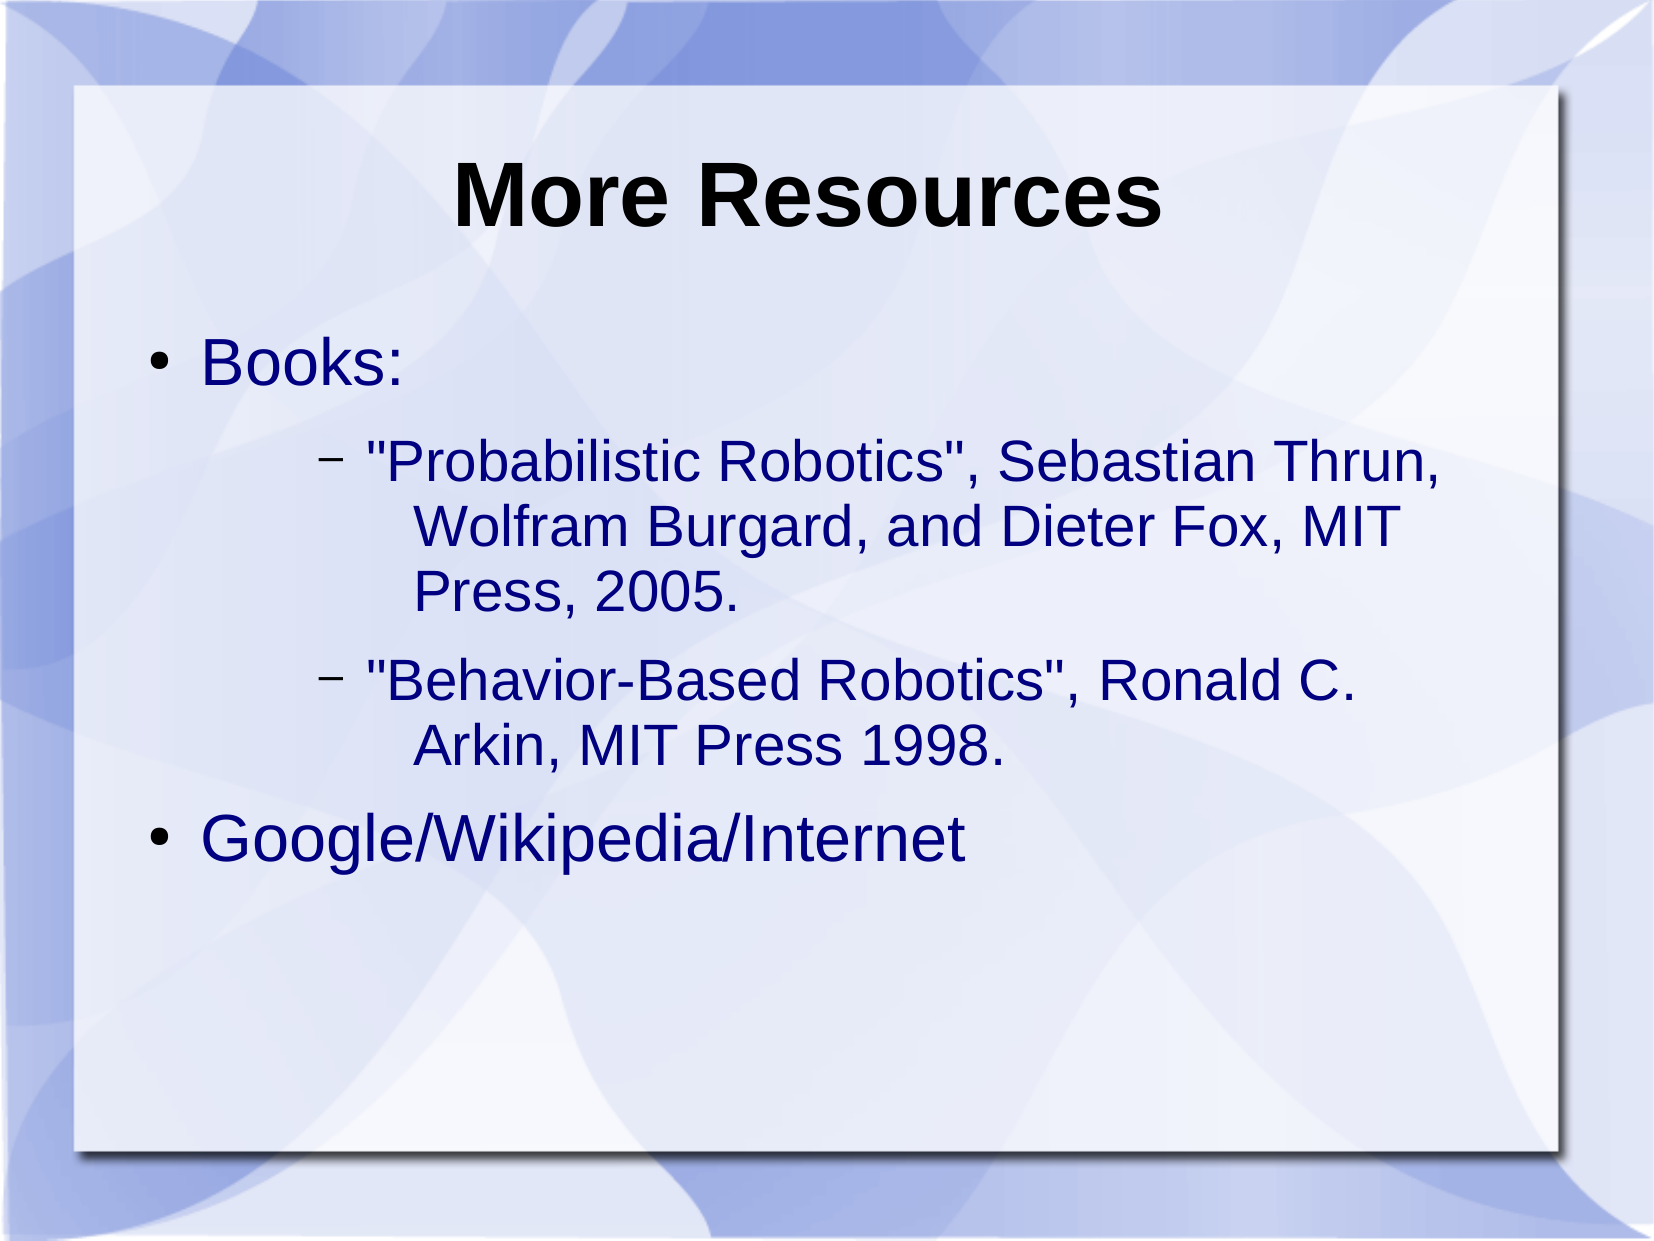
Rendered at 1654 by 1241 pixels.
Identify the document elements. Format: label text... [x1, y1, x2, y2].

picture [0, 0, 1654, 1241]
list Books: "Probabilistic Robotics", Sebastian Thrun, Wolfram Burgard, and Dieter Fox, MIT Press, 2005. "Behavior-Based Robotics", Ronald C. Arkin, MIT Press 1998. Google/Wikipedia/Internet [129, 324, 1489, 960]
title More Resources [82, 98, 1536, 291]
